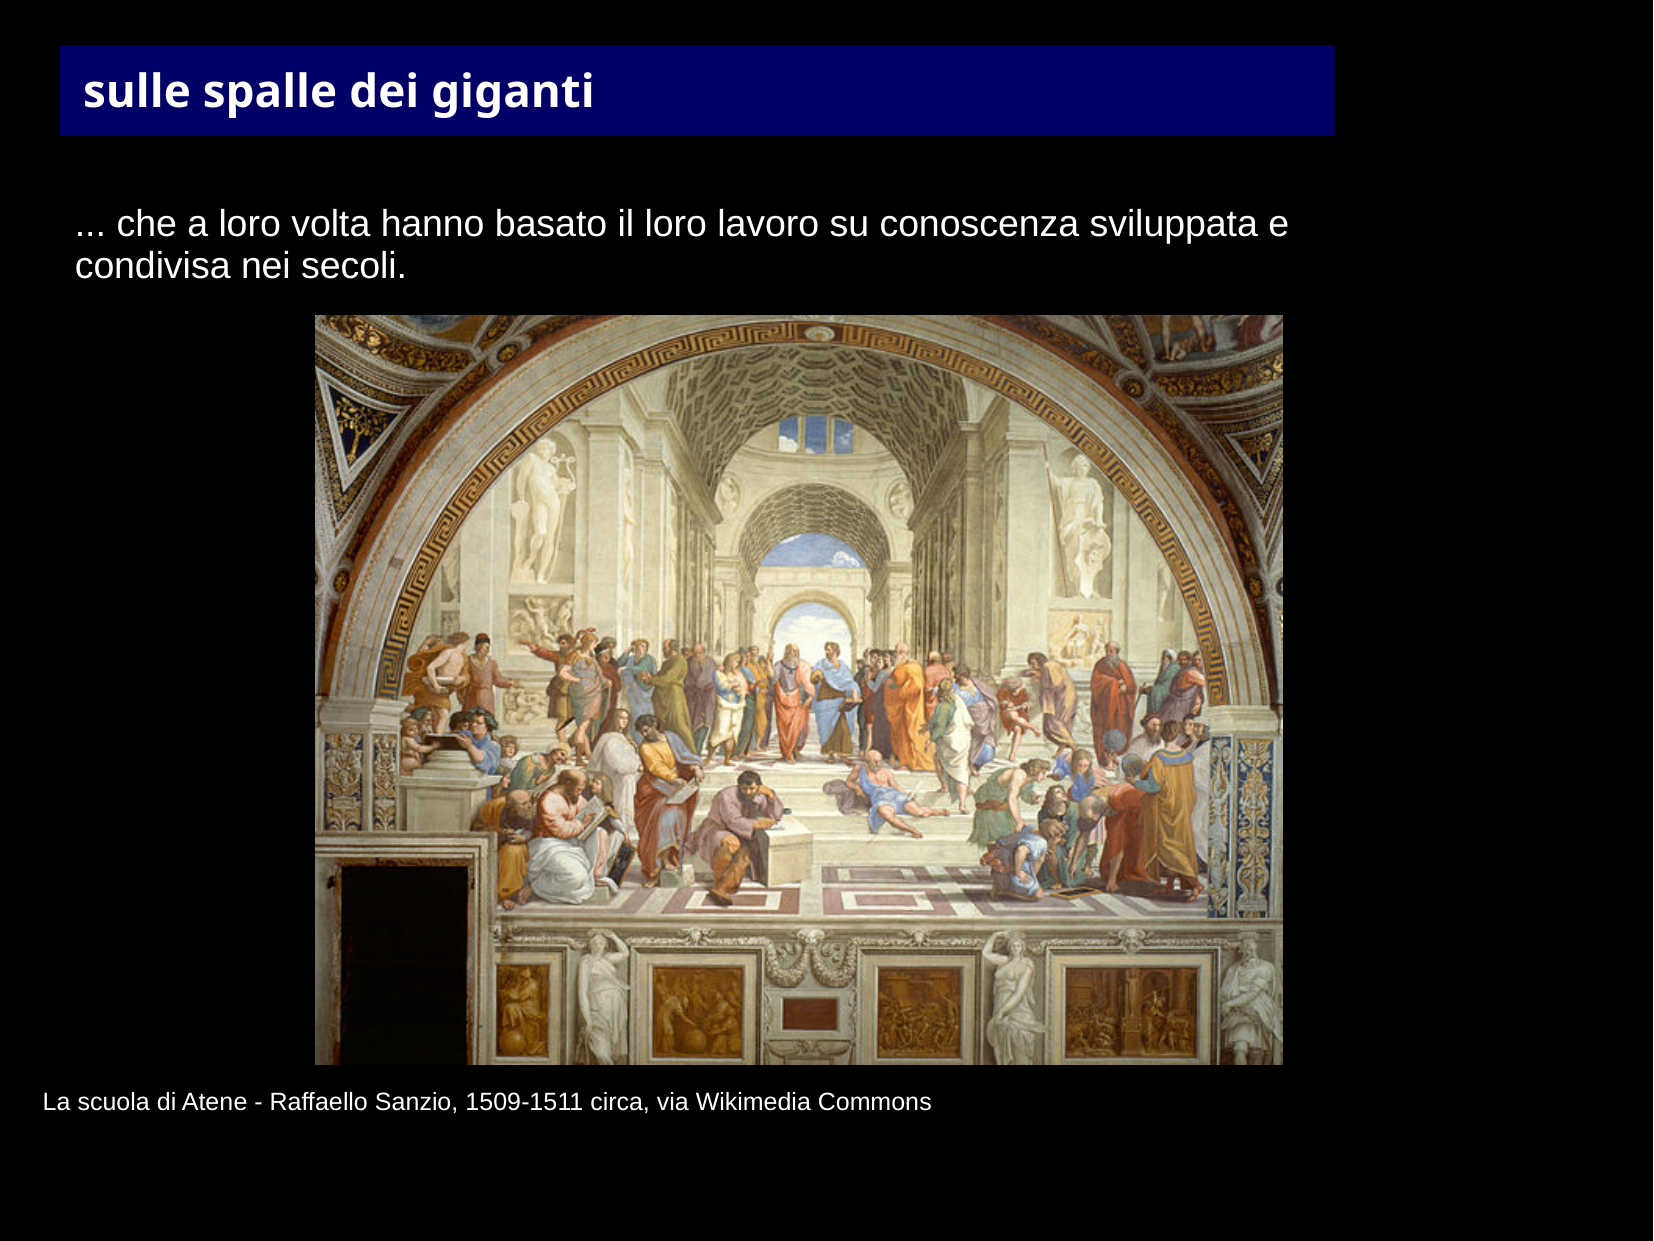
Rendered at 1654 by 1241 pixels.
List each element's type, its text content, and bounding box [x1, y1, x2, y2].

text_box ... che a loro volta hanno basato il loro lavoro su conoscenza sviluppata e condivisa nei secoli. [60, 195, 1426, 361]
text_box La scuola di Atene - Raffaello Sanzio, 1509-1511 circa, via Wikimedia Commons [27, 1080, 1603, 1147]
picture [315, 315, 1283, 1066]
list sulle spalle dei giganti [59, 45, 1335, 136]
